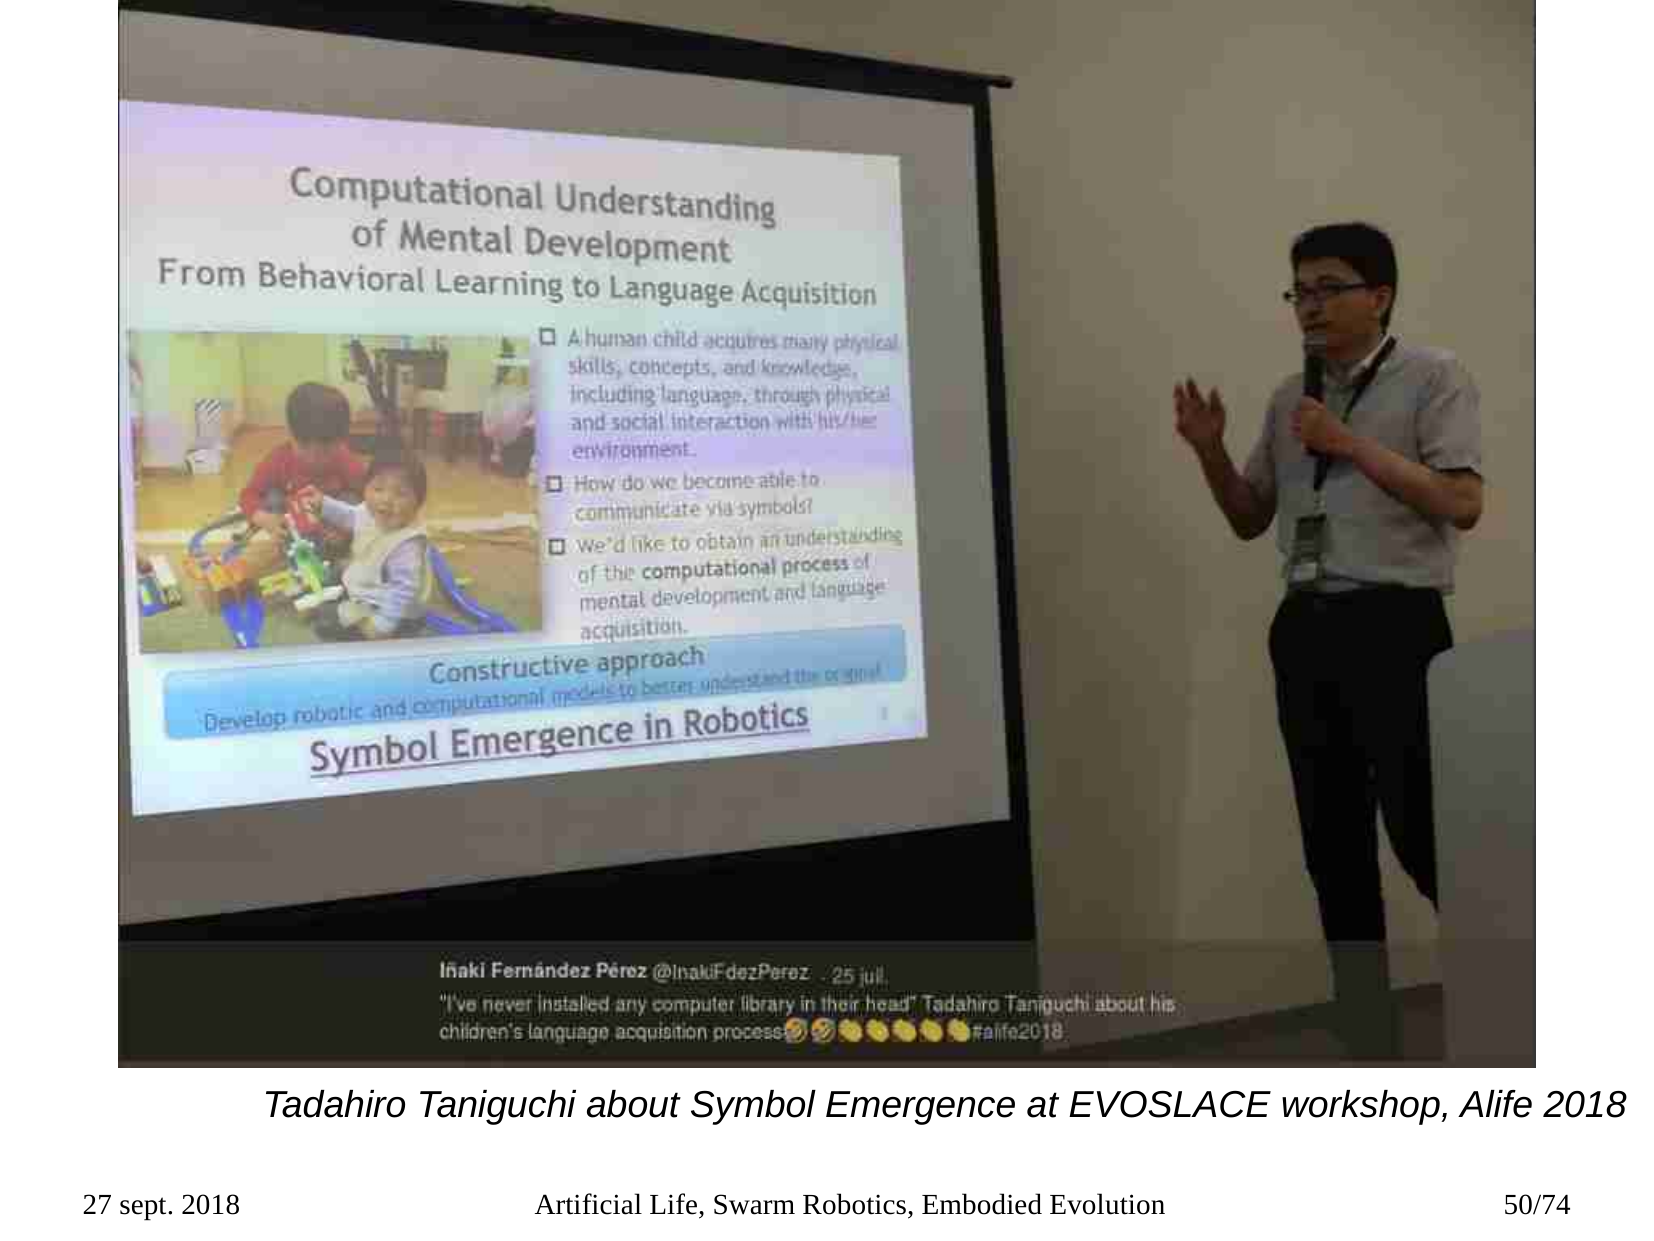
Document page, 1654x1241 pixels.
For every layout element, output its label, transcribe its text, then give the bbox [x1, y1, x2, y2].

picture [118, 0, 1536, 1068]
text_box Tadahiro Taniguchi about Symbol Emergence at EVOSLACE workshop, Alife 2018 [177, 1076, 1642, 1133]
